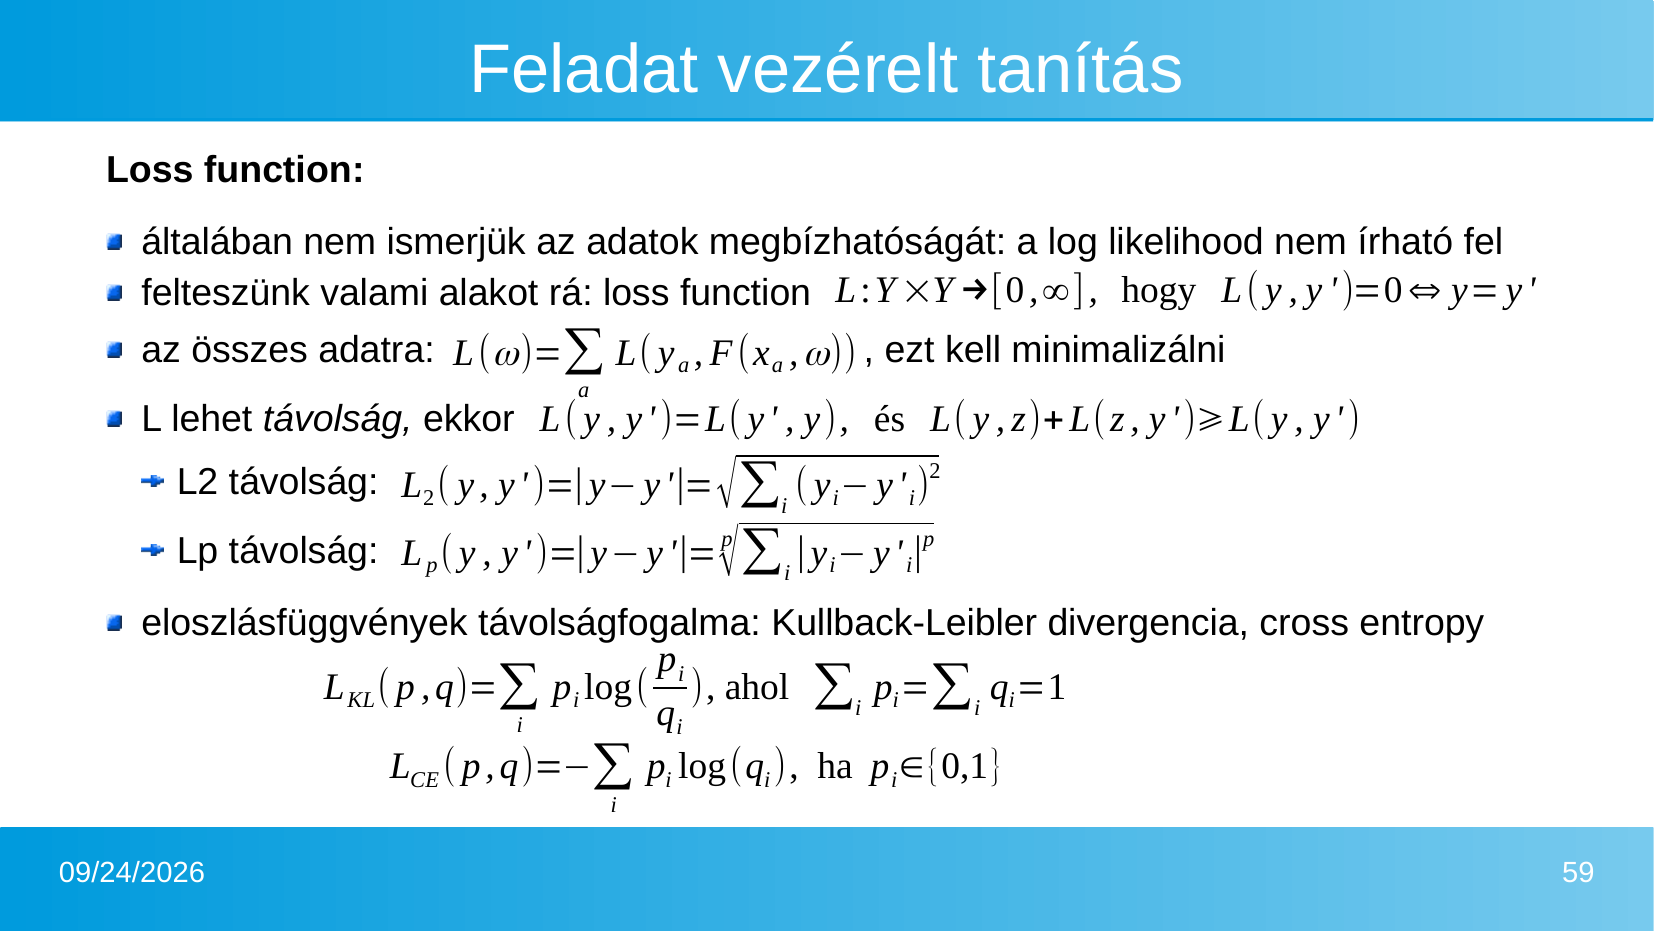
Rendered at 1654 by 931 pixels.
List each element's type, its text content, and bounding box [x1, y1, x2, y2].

chart [833, 267, 1539, 313]
text_box Loss function: általában nem ismerjük az adatok megbízhatóságát: a log likelihood nem írható fel felteszünk valami alakot rá: loss function az összes adatra: , ezt kell minimalizálni L lehet távolság, ekkor L2 távolság: Lp távolság: eloszlásfüggvények távolságfogalma: Kullback-Leibler divergencia, cross entropy [91, 141, 1596, 690]
chart [399, 521, 935, 586]
chart [451, 326, 1360, 442]
chart [322, 638, 1067, 818]
title Feladat vezérelt tanítás [59, 29, 1595, 108]
chart [399, 453, 941, 518]
